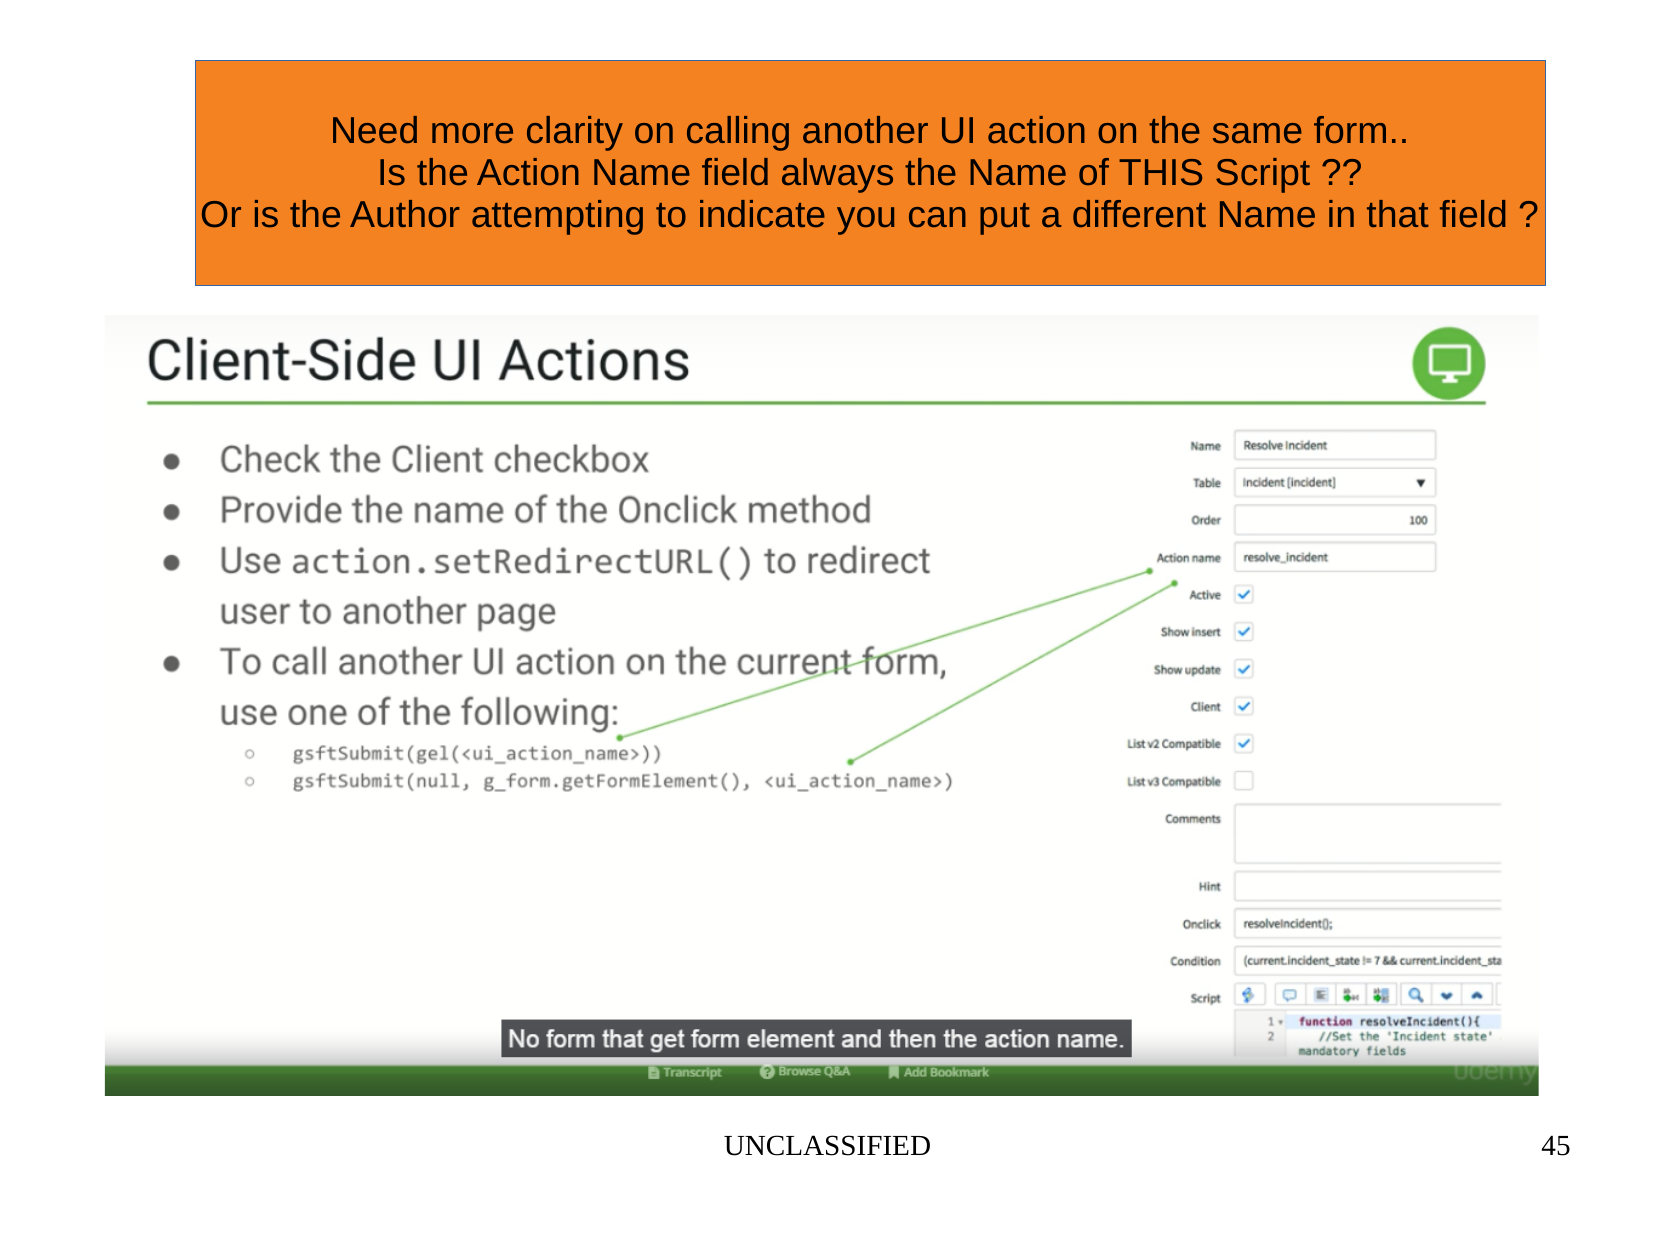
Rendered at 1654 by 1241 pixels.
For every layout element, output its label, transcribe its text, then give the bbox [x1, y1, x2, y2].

picture [104, 315, 1539, 1096]
text_box Need more clarity on calling another UI action on the same form.. Is the Action Name field always the Name of THIS Script ?? Or is the Author attempting to indicate you can put a different Name in that field ? [195, 60, 1546, 286]
